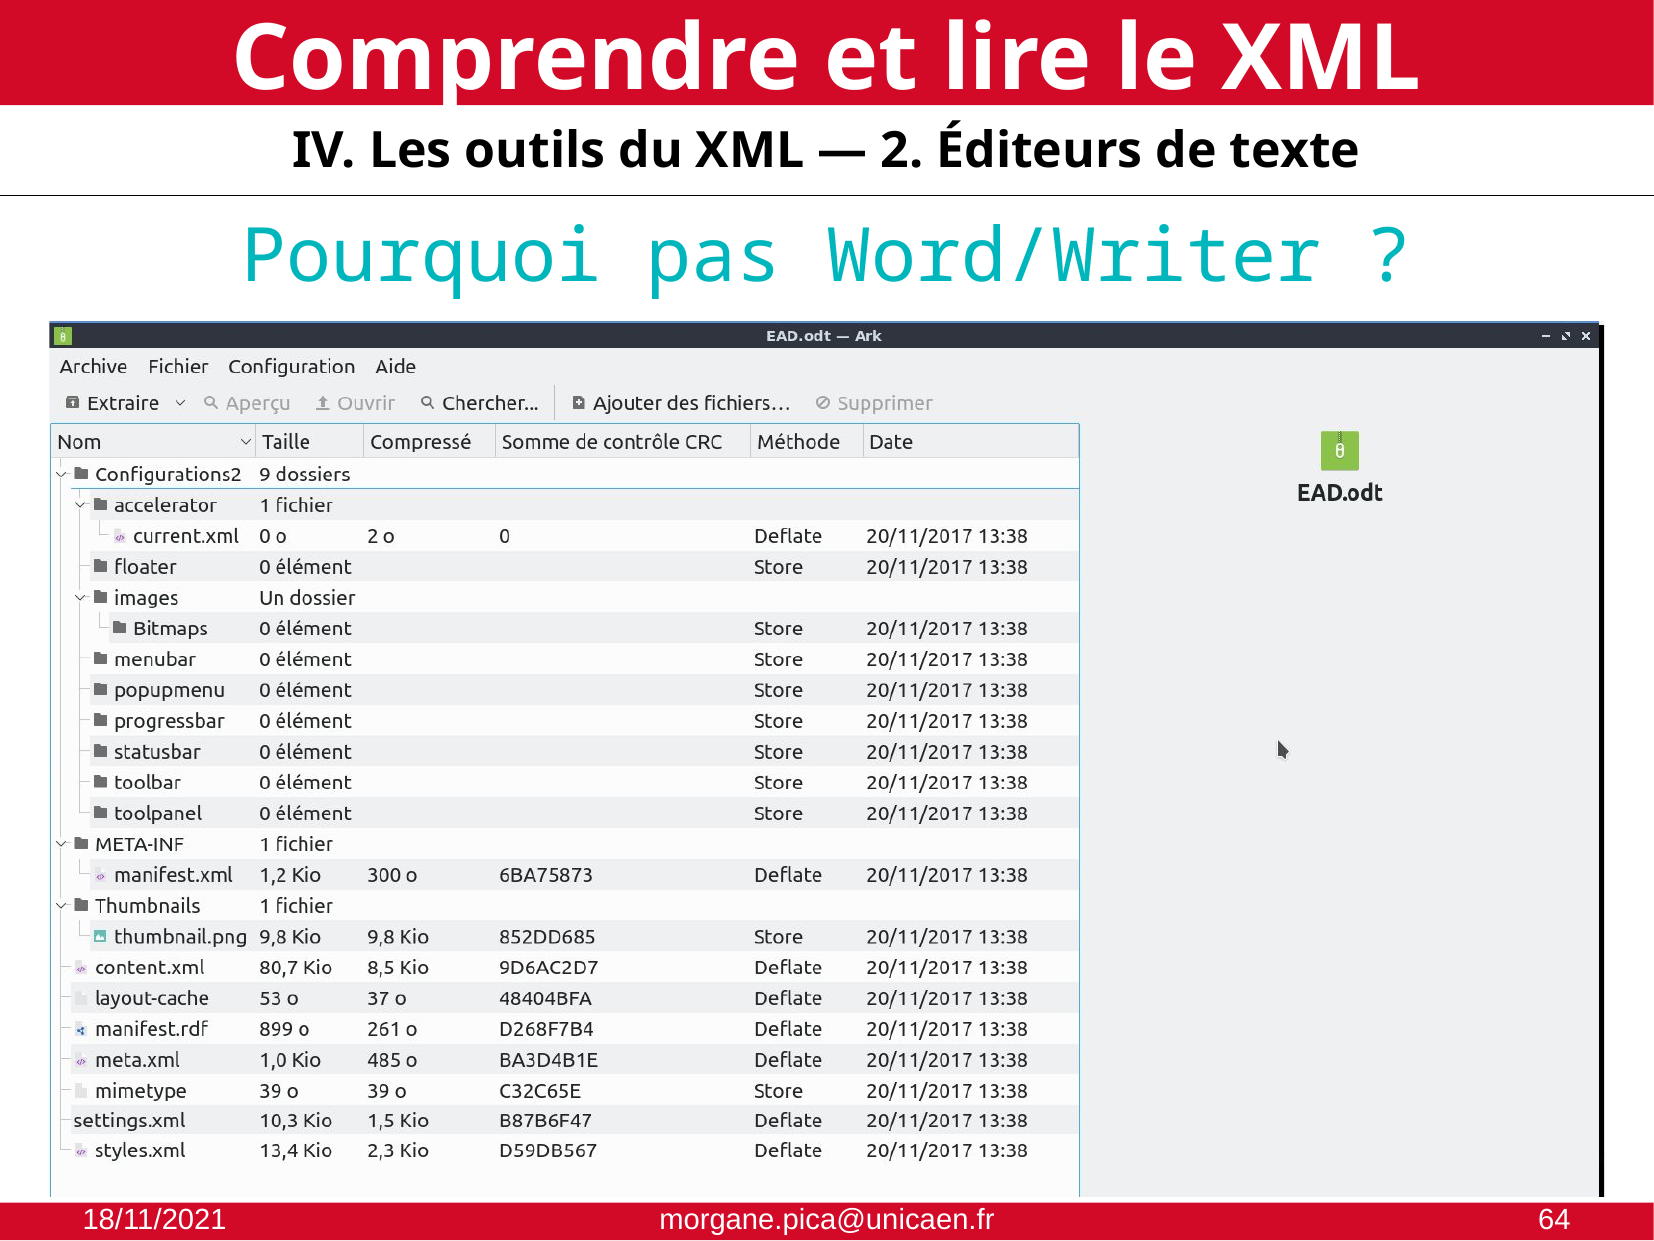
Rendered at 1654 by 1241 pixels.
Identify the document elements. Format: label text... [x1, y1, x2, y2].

title IV. Les outils du XML — 2. Éditeurs de texte [0, 106, 1654, 191]
title Comprendre et lire le XML [0, 0, 1654, 106]
text_box Pourquoi pas Word/Writer ? [161, 196, 1493, 284]
picture [49, 321, 1605, 1197]
